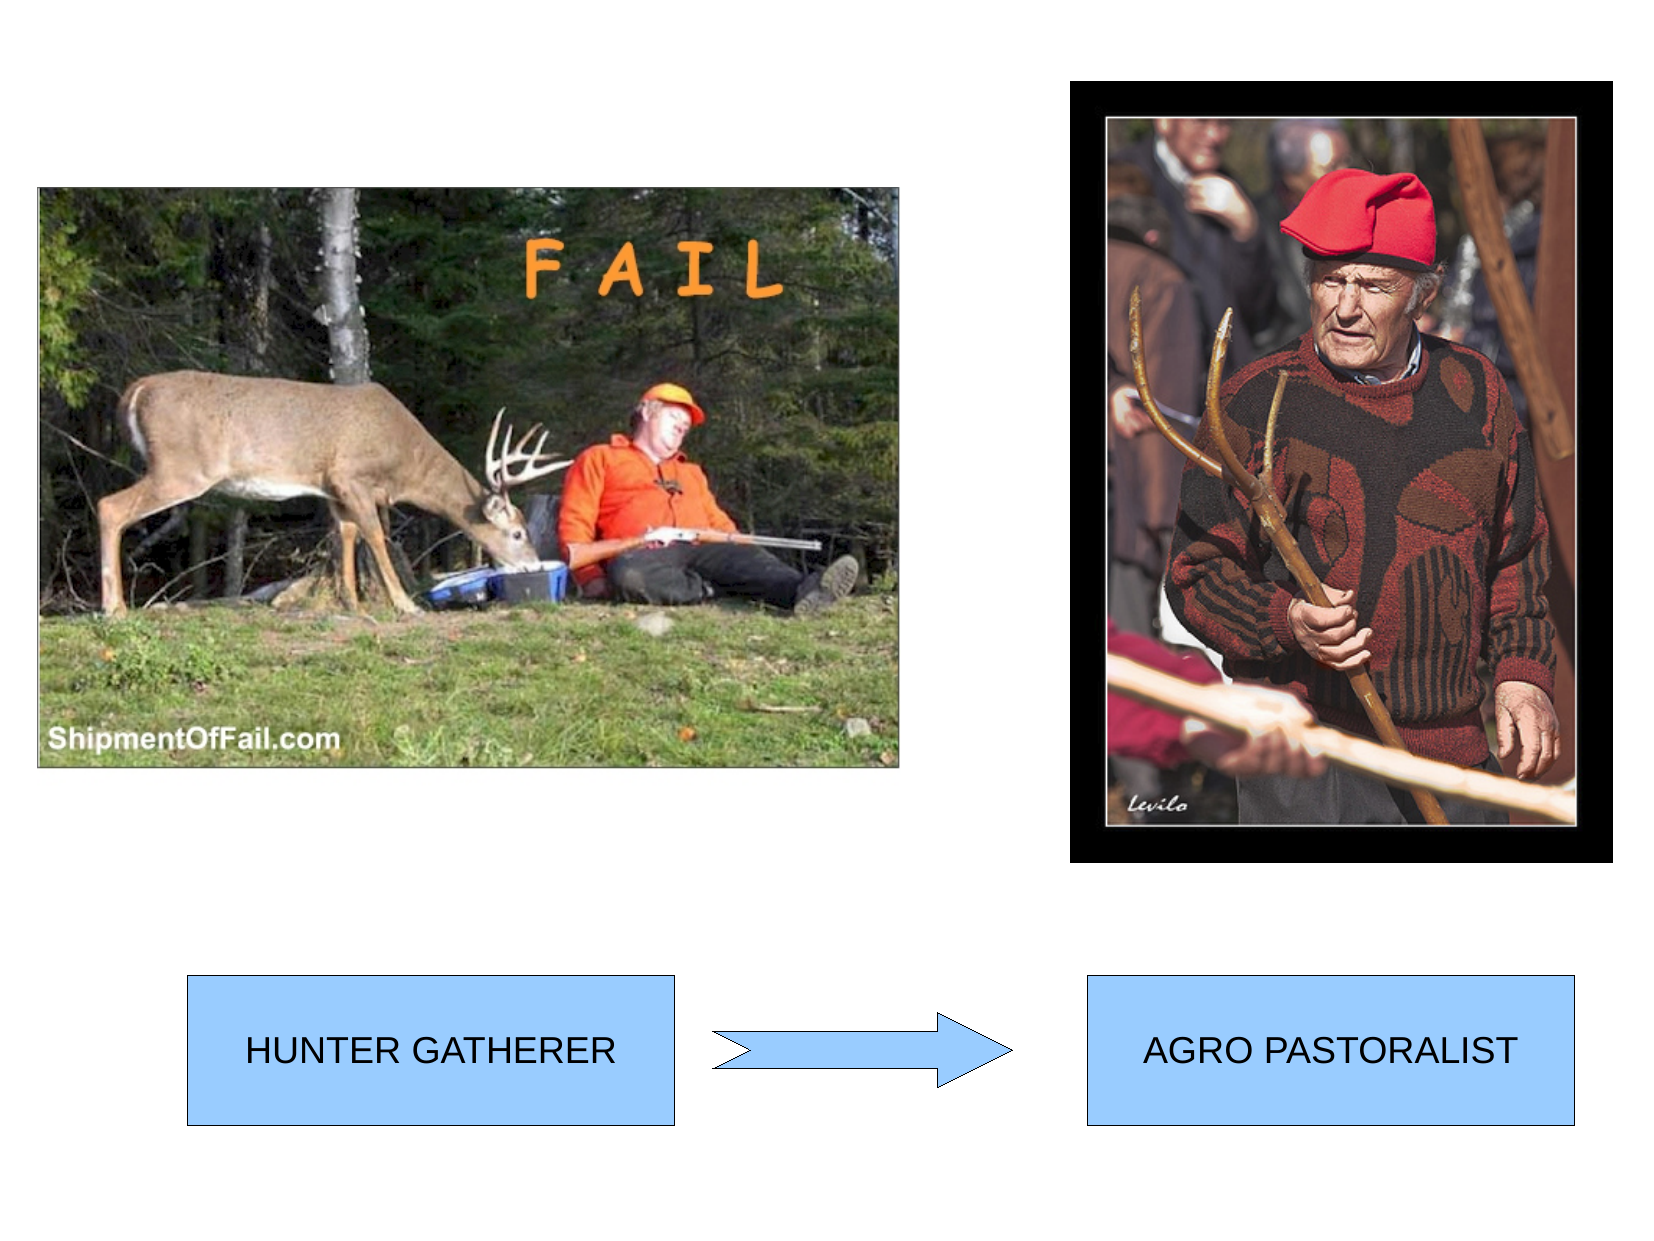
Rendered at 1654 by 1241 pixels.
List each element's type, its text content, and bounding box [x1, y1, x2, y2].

text_box HUNTER GATHERER [187, 975, 675, 1126]
text_box AGRO PASTORALIST [1087, 975, 1575, 1126]
picture [1070, 81, 1613, 863]
text_box [712, 1012, 1013, 1088]
picture [37, 187, 901, 790]
